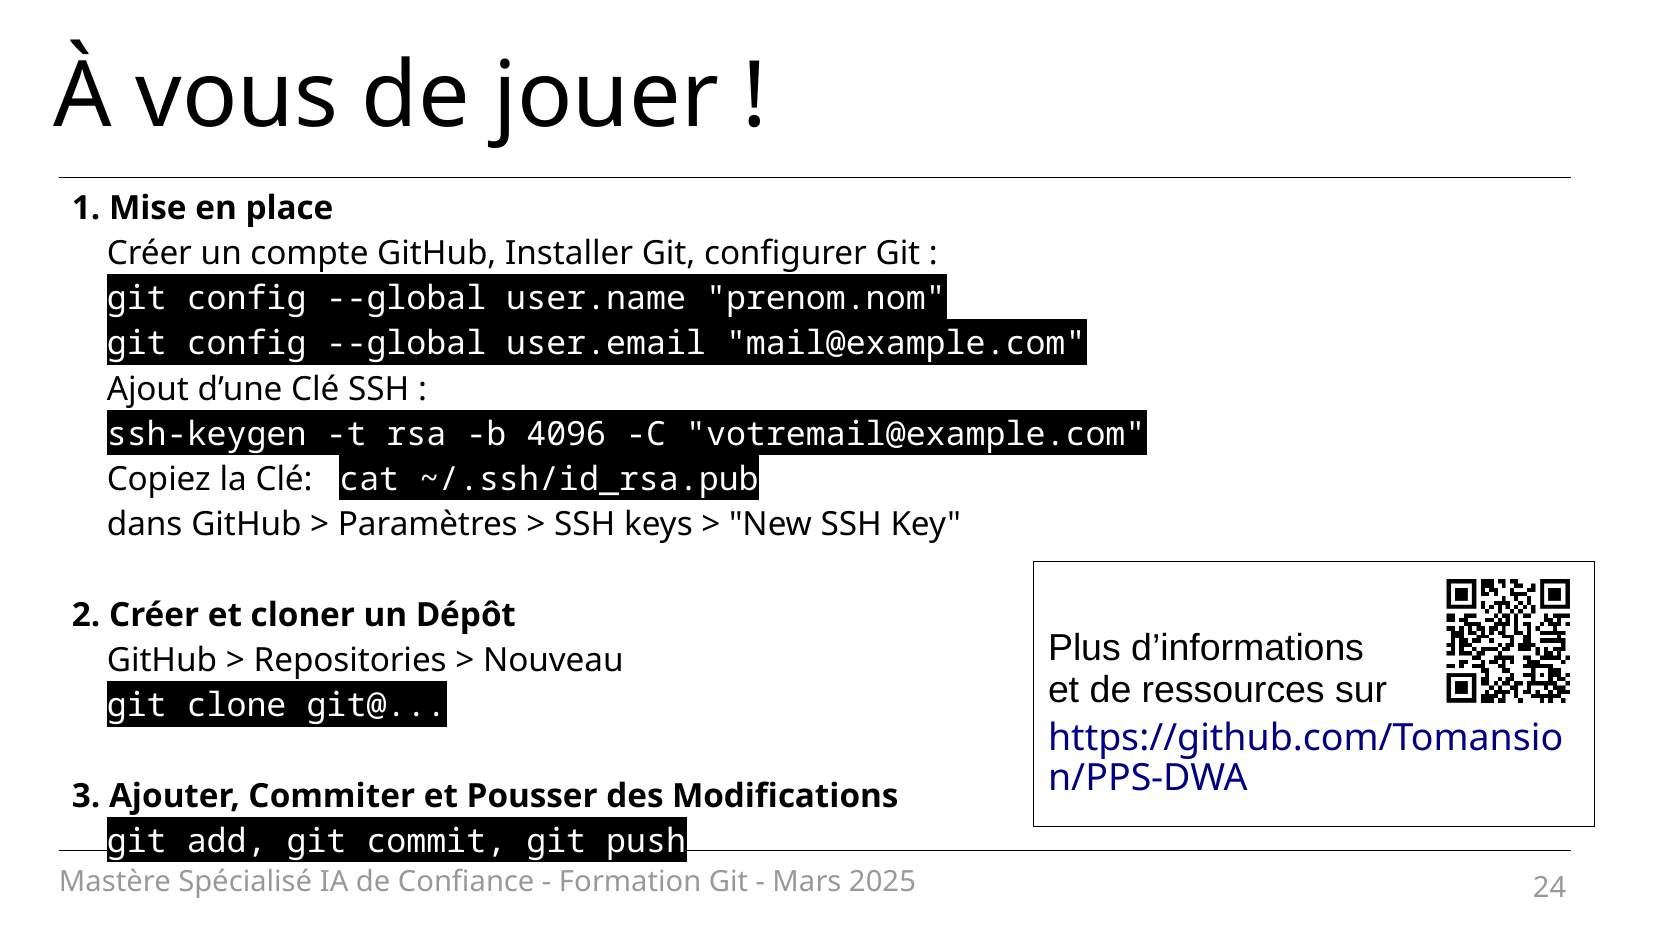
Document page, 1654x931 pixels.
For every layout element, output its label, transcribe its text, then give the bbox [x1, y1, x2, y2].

title À vous de jouer ! [53, 13, 1542, 169]
picture [1435, 572, 1577, 709]
text_box 1. Mise en place Créer un compte GitHub, Installer Git, configurer Git : git config --global user.name "prenom.nom" git config --global user.email "mail@example.com" Ajout d’une Clé SSH : ssh-keygen -t rsa -b 4096 -C "votremail@example.com" Copiez la Clé: cat ~/.ssh/id_rsa.pub dans GitHub > Paramètres > SSH keys > "New SSH Key" 2. Créer et cloner un Dépôt GitHub > Repositories > Nouveau git clone git@... 3. Ajouter, Commiter et Pousser des Modifications git add, git commit, git push [57, 176, 1477, 863]
text_box Plus d’informations et de ressources sur https://github.com/Tomansion/PPS-DWA [1033, 561, 1595, 827]
